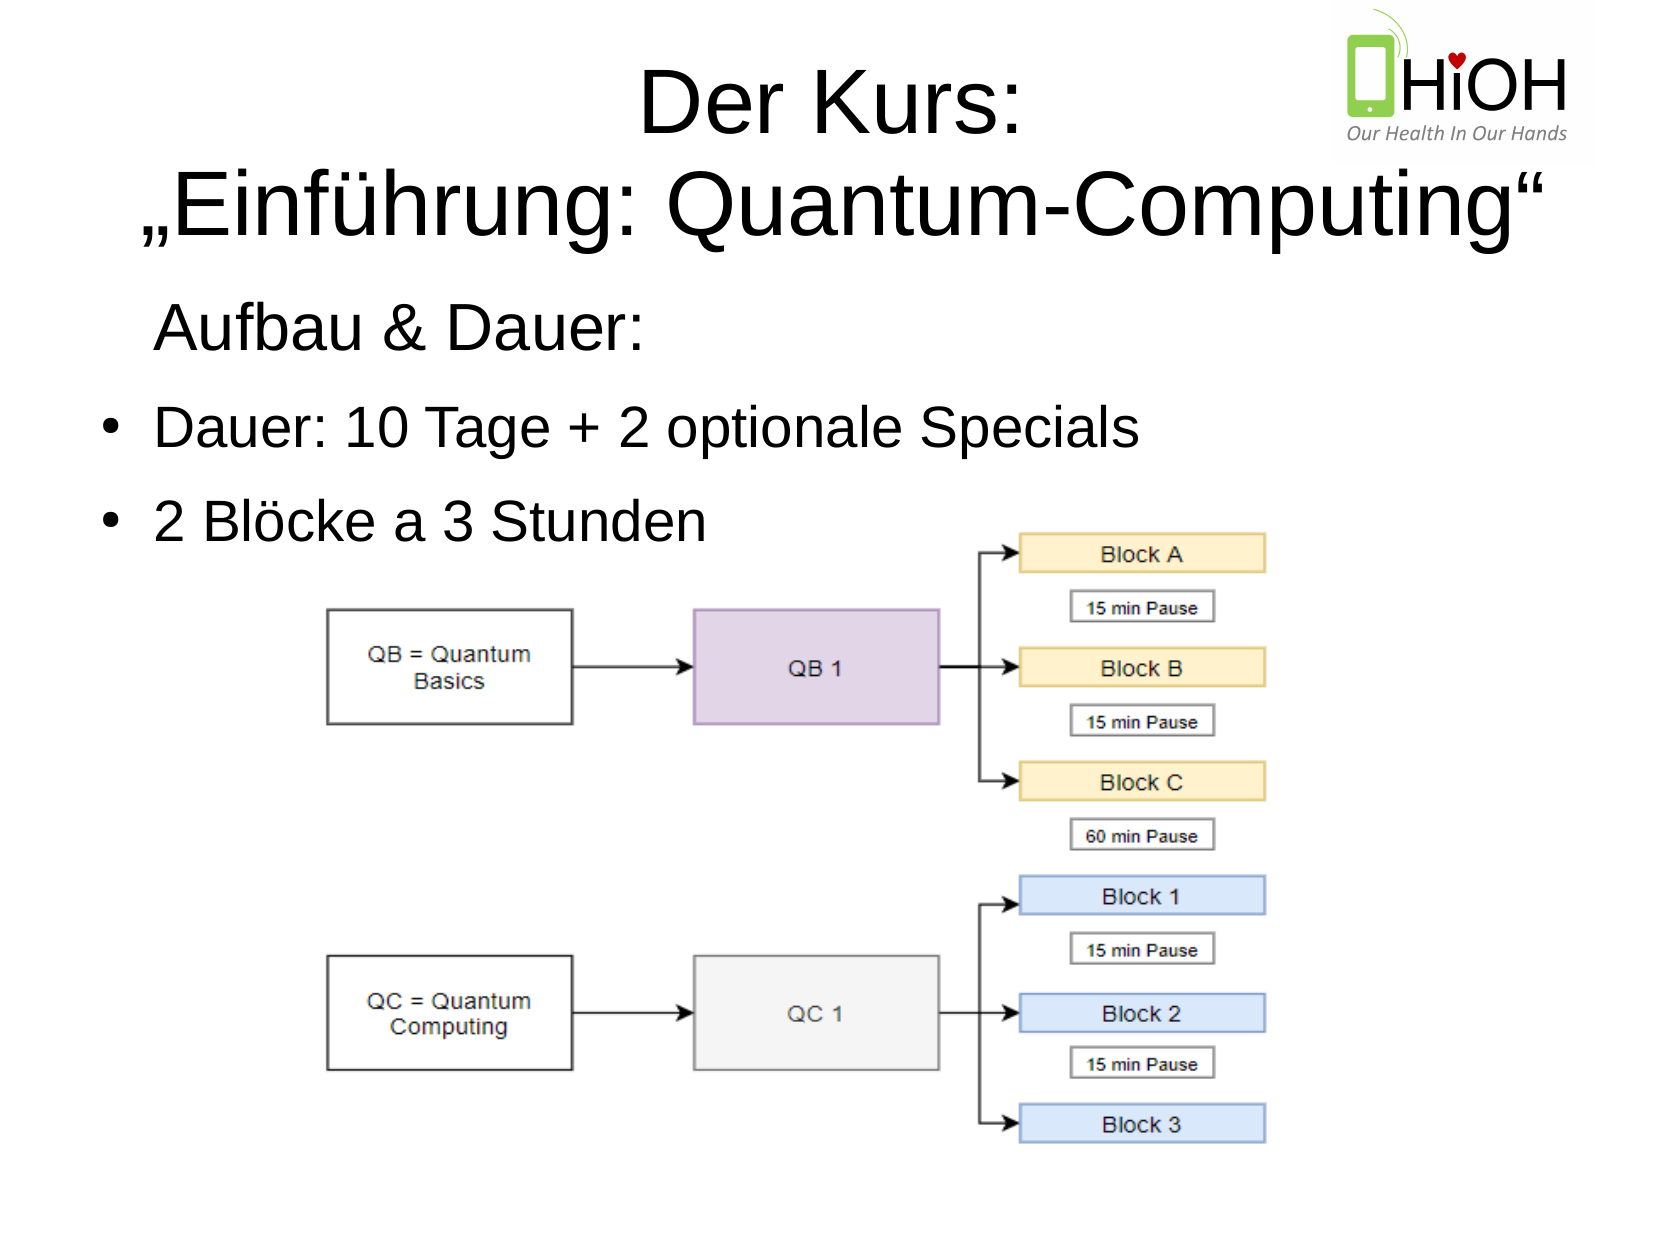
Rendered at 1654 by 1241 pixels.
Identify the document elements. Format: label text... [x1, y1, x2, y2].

list Aufbau & Dauer: Dauer: 10 Tage + 2 optionale Specials 2 Blöcke a 3 Stunden [82, 290, 1571, 1109]
picture [279, 1109, 1323, 1193]
title Der Kurs: „Einführung: Quantum-Computing“ [82, 49, 1571, 257]
picture [1330, 0, 1595, 166]
